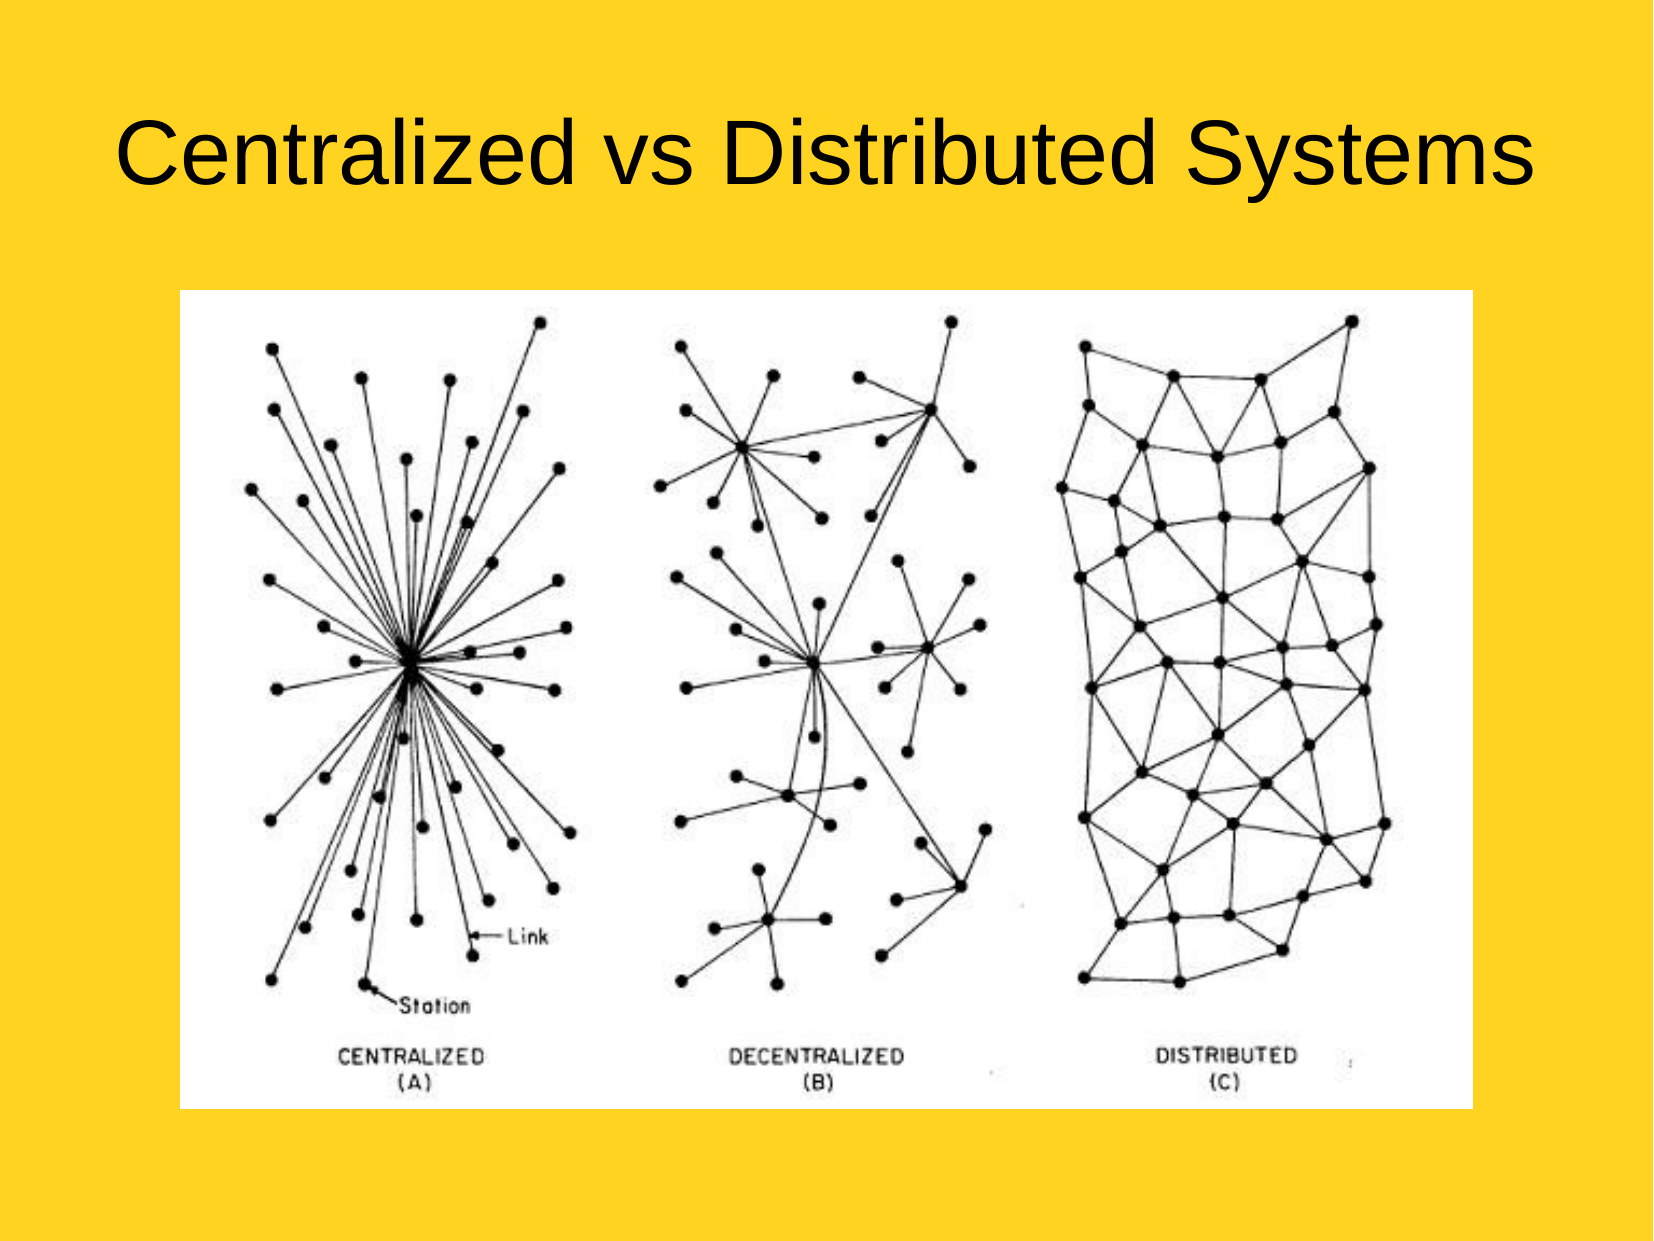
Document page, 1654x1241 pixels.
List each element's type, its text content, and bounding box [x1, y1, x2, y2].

title Centralized vs Distributed Systems [82, 49, 1571, 257]
picture [180, 290, 1473, 1109]
